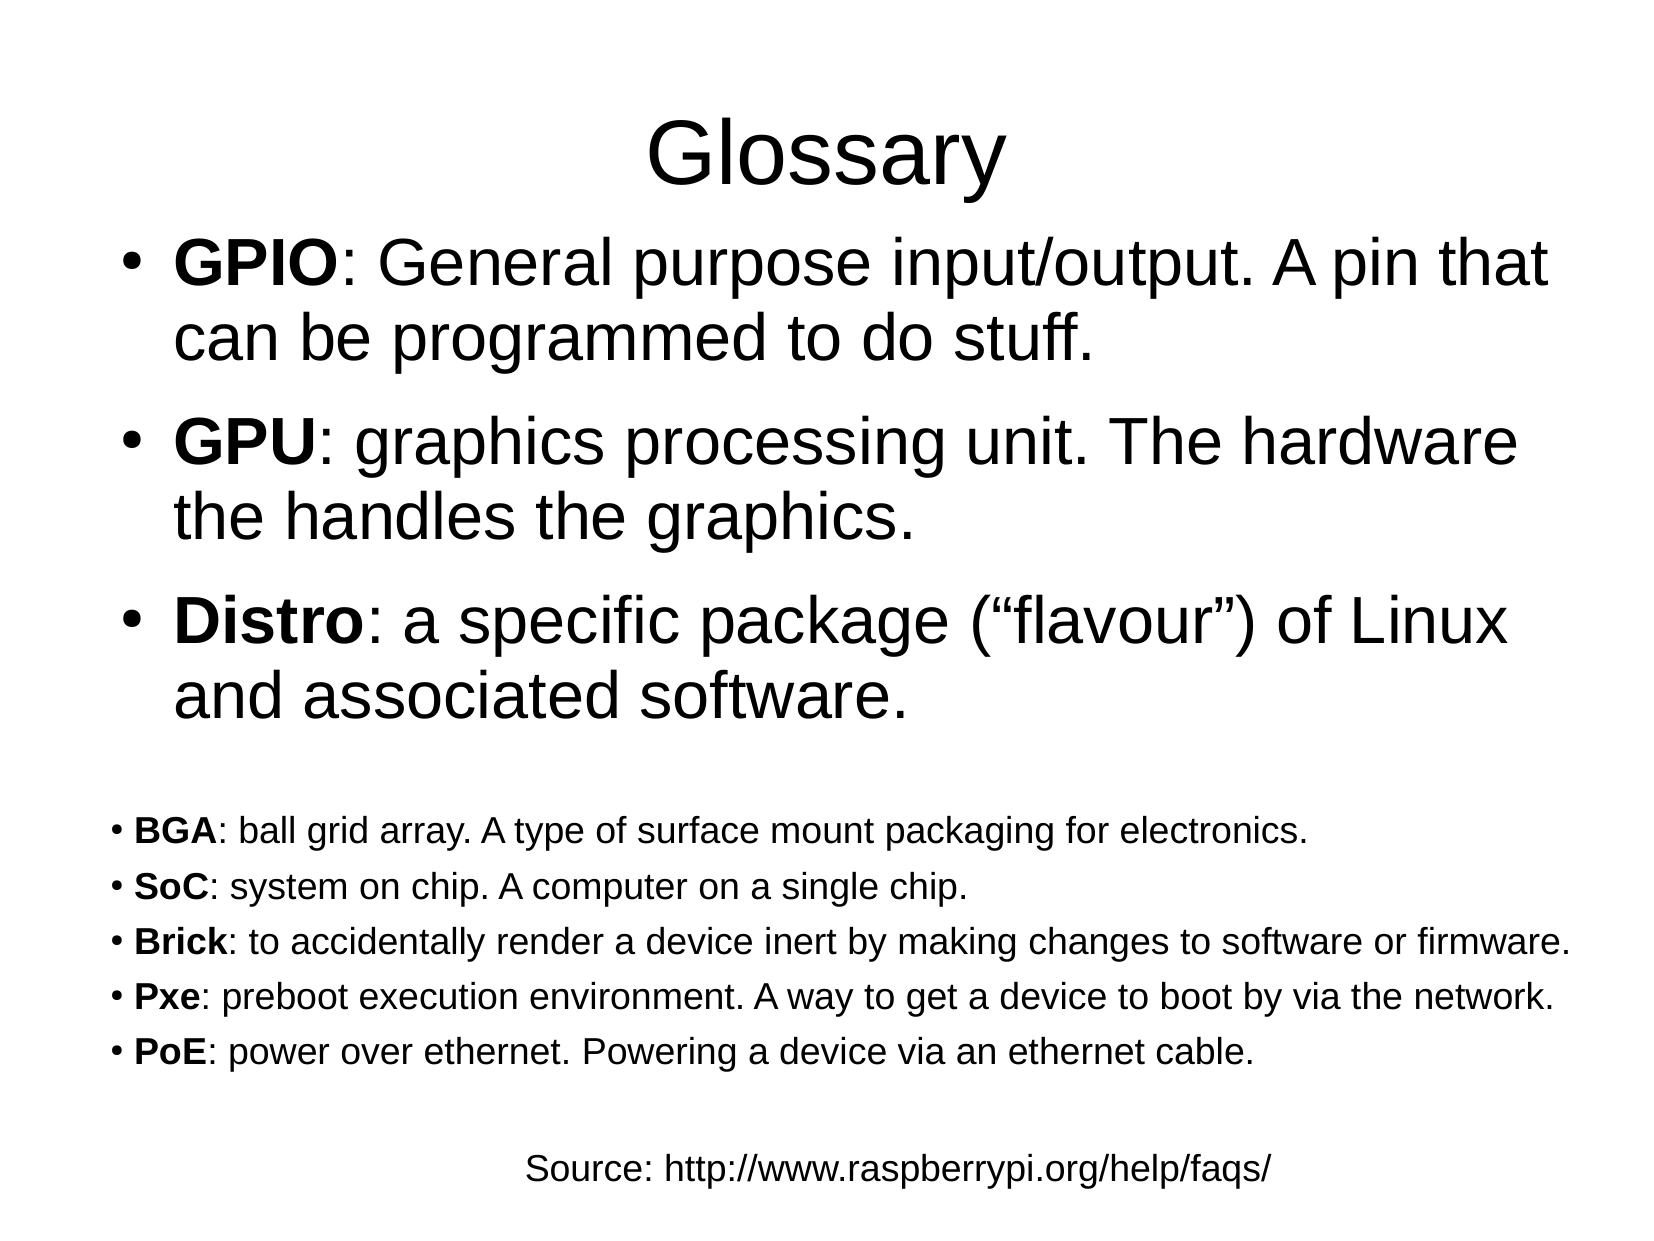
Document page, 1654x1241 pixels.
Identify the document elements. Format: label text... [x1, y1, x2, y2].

title Glossary [82, 49, 1571, 257]
text_box Source: http://www.raspberrypi.org/help/faqs/ [510, 1140, 1287, 1197]
list GPIO: General purpose input/output. A pin that can be programmed to do stuff. GPU: graphics processing unit. The hardware the handles the graphics. Distro: a specific package (“flavour”) of Linux and associated software. [102, 225, 1591, 945]
list BGA: ball grid array. A type of surface mount packaging for electronics. SoC: system on chip. A computer on a single chip. Brick: to accidentally render a device inert by making changes to software or firmware. Pxe: preboot execution environment. A way to get a device to boot by via the network. PoE: power over ethernet. Powering a device via an ethernet cable. [102, 945, 1591, 1125]
